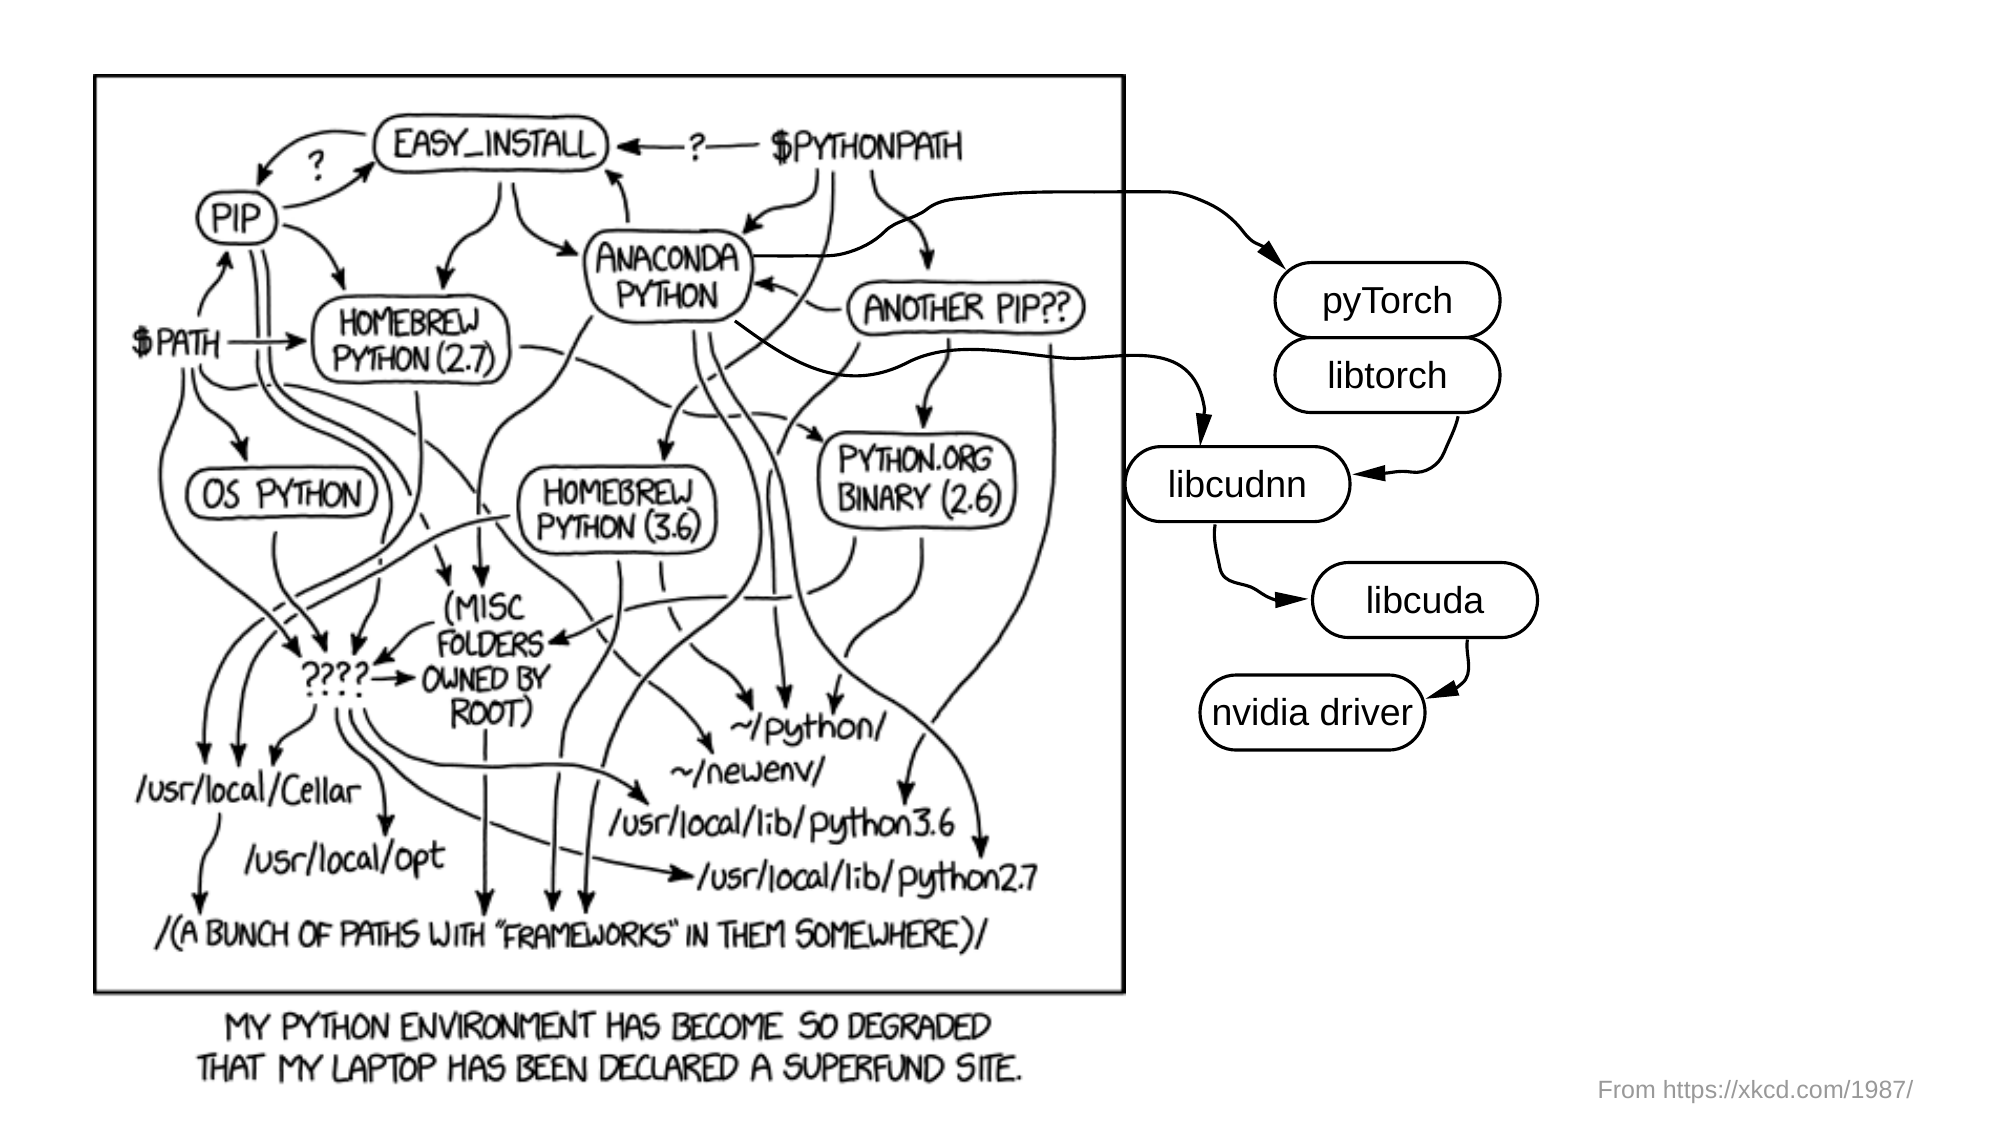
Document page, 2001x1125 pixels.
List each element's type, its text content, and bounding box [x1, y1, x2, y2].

text_box nvidia driver [1200, 675, 1426, 751]
picture [93, 74, 1126, 1097]
text_box libcuda [1312, 562, 1538, 638]
text_box libcudnn [1125, 446, 1351, 522]
text_box libtorch [1275, 338, 1501, 413]
text_box pyTorch [1275, 262, 1501, 338]
text_box From https://xkcd.com/1987/ [1582, 1068, 1988, 1125]
